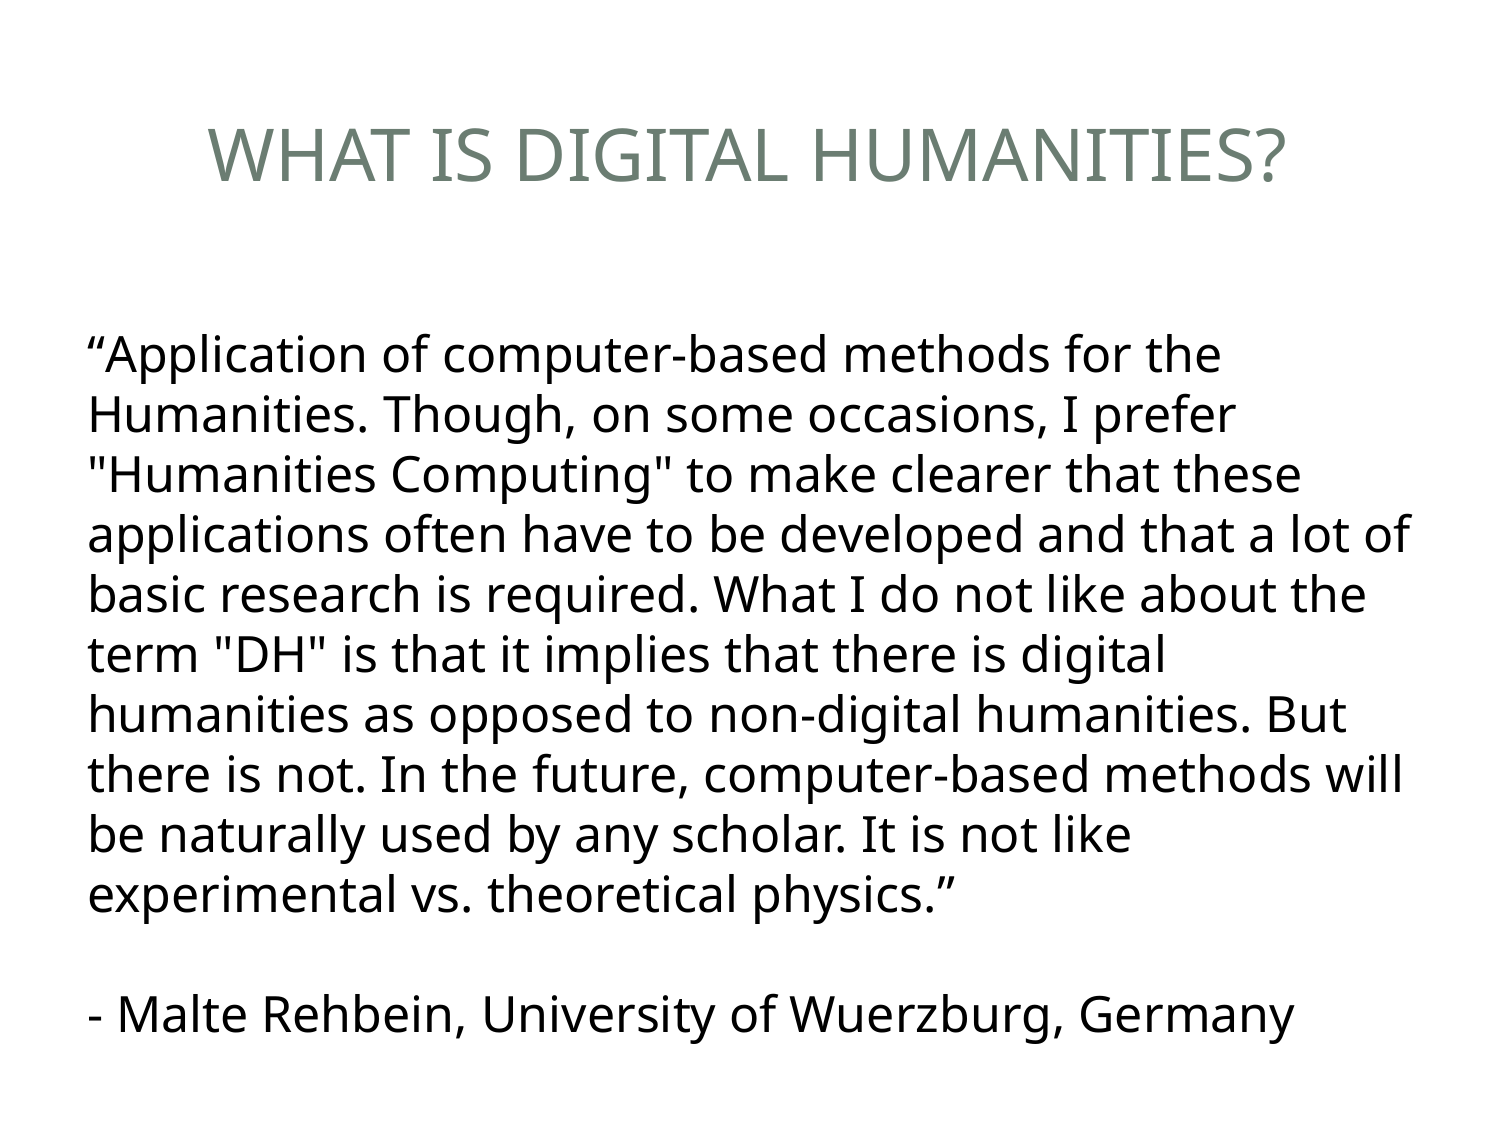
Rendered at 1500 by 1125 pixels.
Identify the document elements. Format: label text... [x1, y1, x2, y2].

text_box “Application of computer-based methods for the Humanities. Though, on some occasions, I prefer "Humanities Computing" to make clearer that these applications often have to be developed and that a lot of basic research is required. What I do not like about the term "DH" is that it implies that there is digital humanities as opposed to non-digital humanities. But there is not. In the future, computer-based methods will be naturally used by any scholar. It is not like experimental vs. theoretical physics.” - Malte Rehbein, University of Wuerzburg, Germany [72, 315, 1428, 1051]
title What is digital Humanities? [69, 66, 1425, 238]
